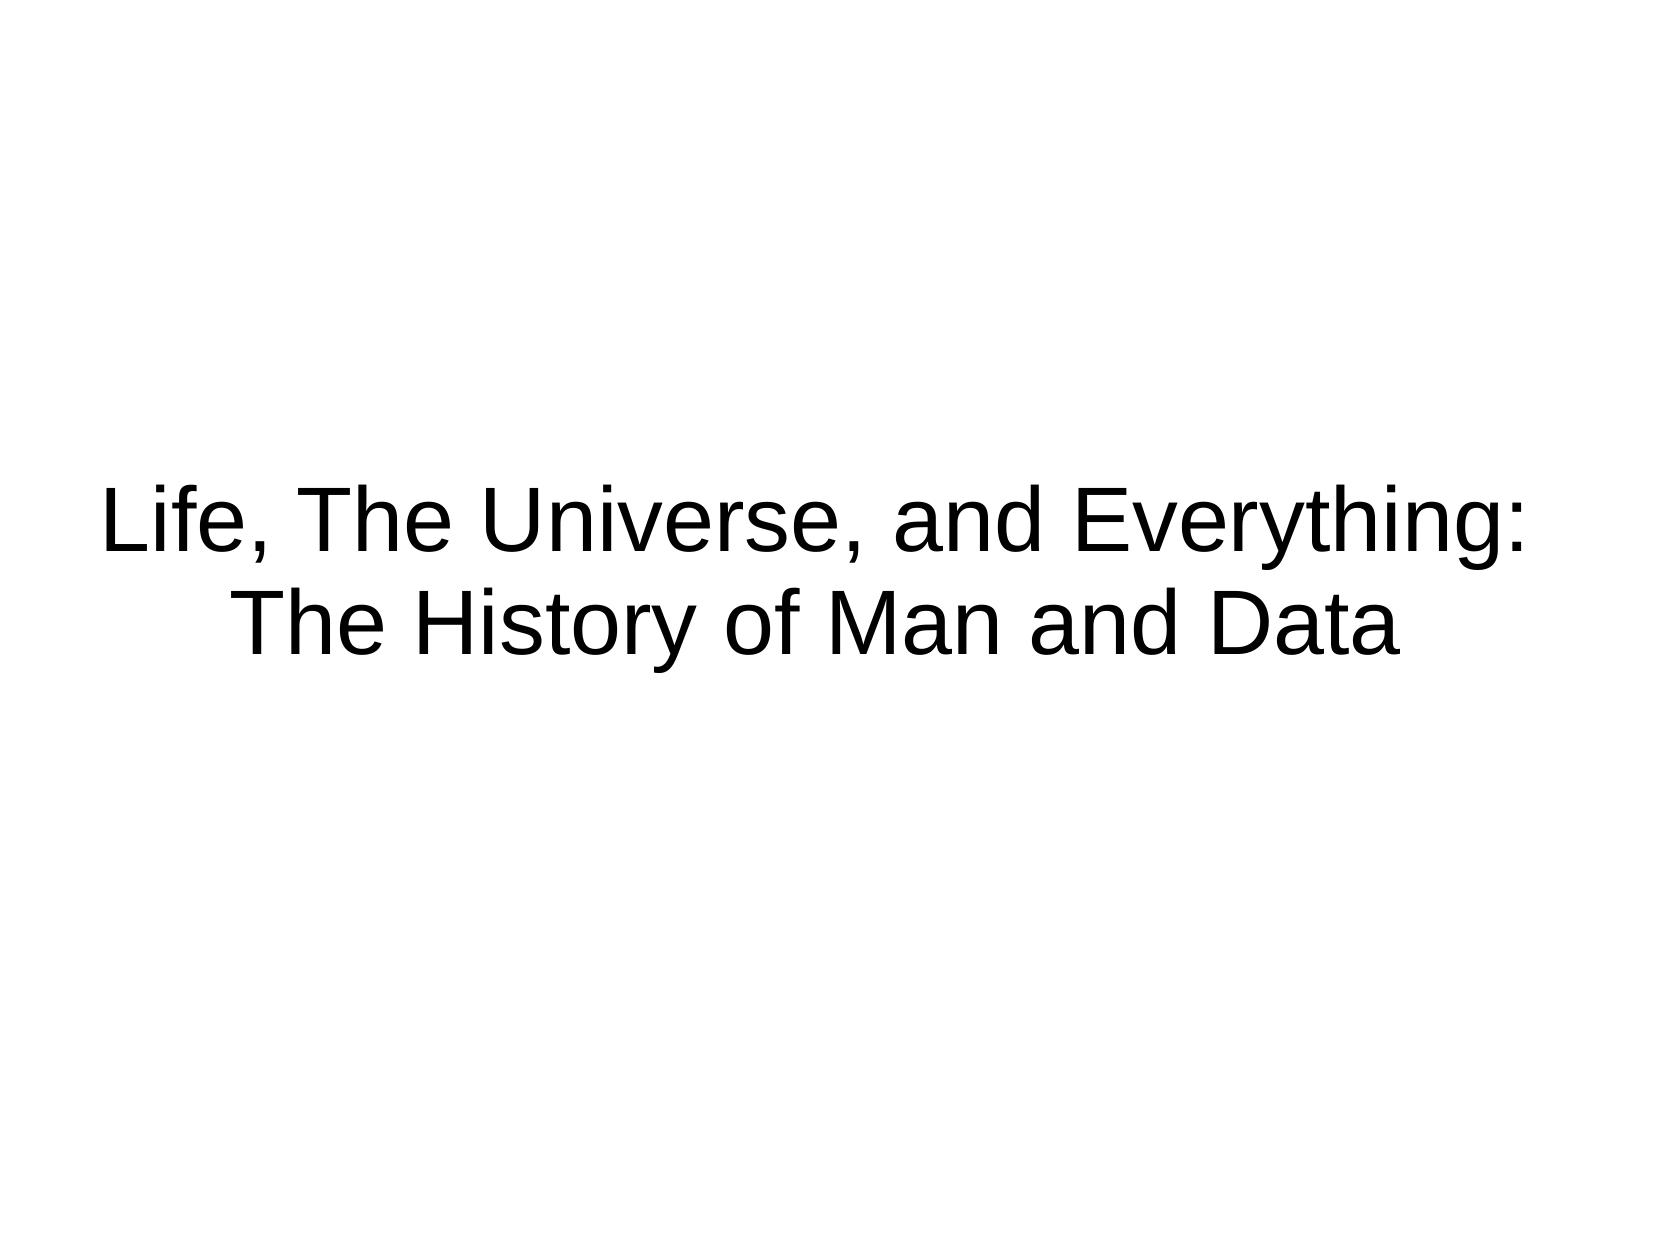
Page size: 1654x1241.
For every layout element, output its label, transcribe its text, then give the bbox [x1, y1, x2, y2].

title Life, The Universe, and Everything: The History of Man and Data [71, 467, 1561, 676]
